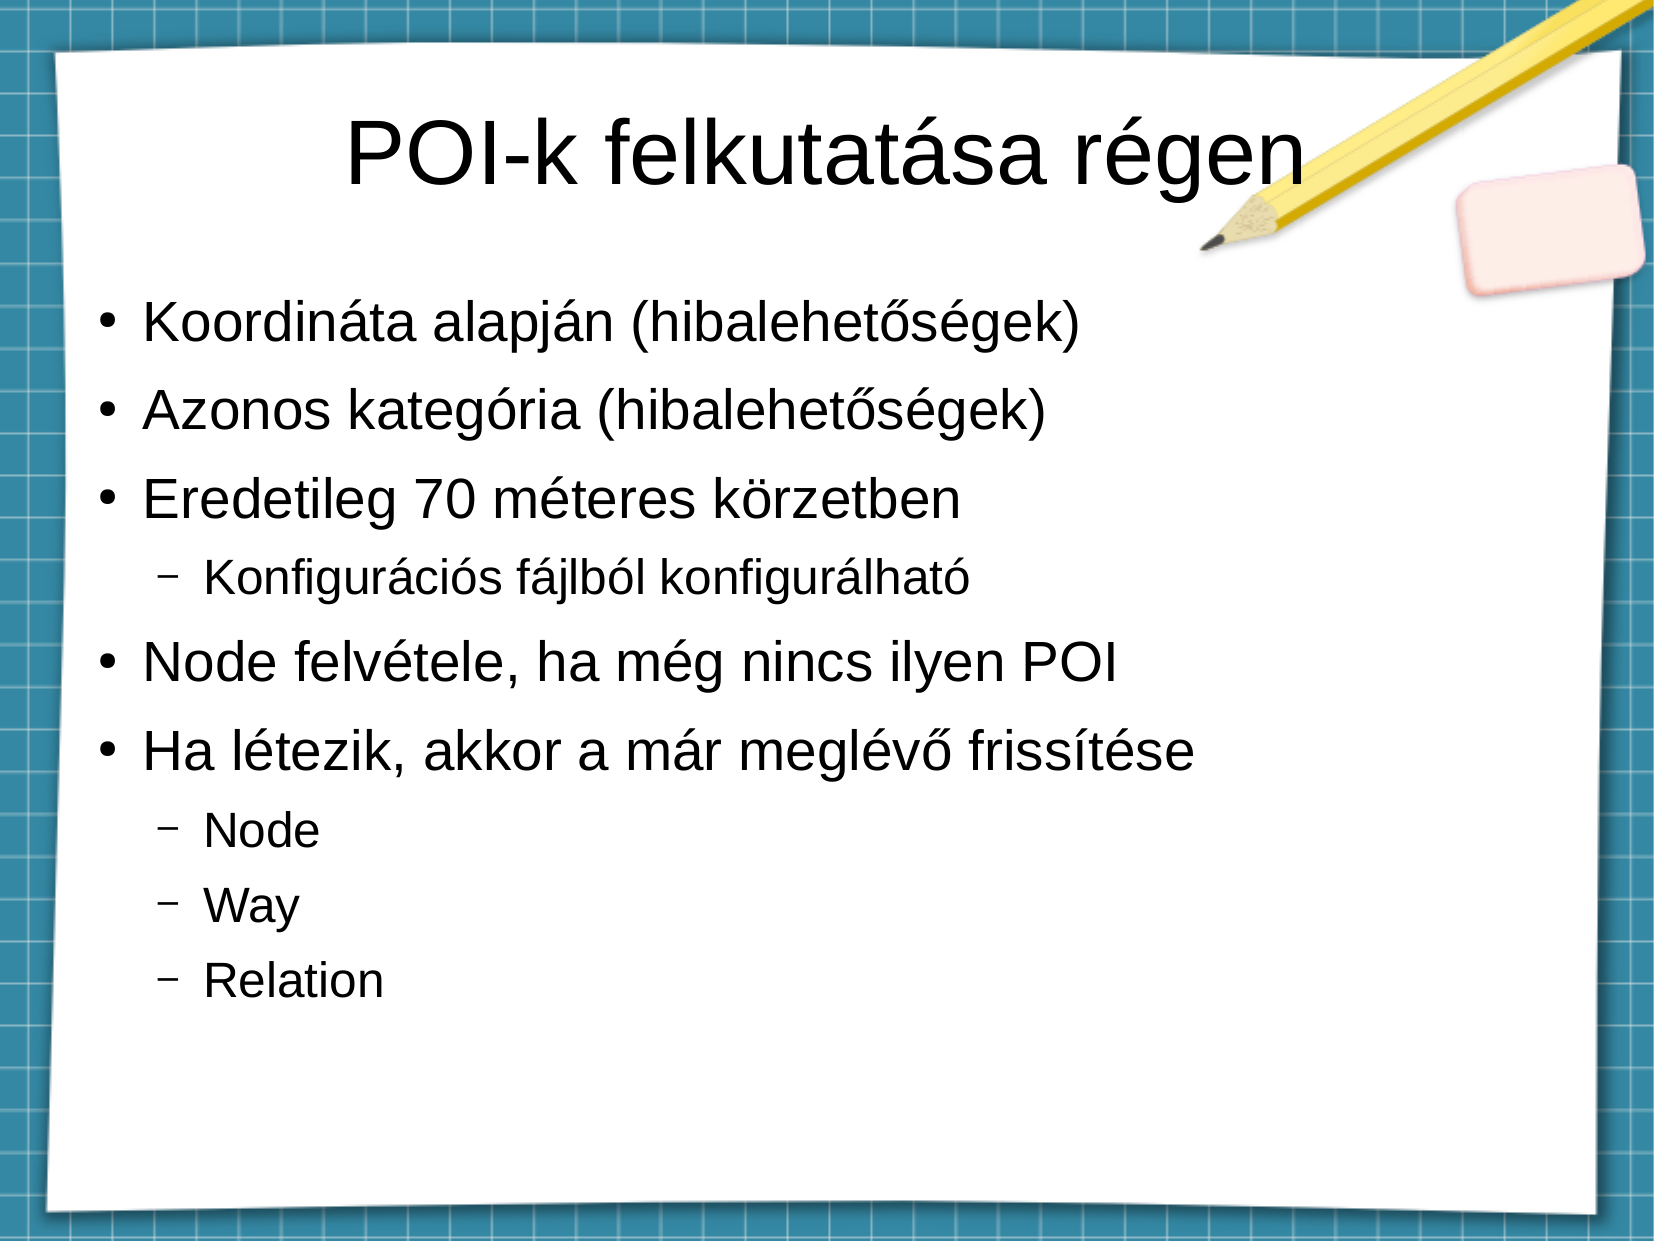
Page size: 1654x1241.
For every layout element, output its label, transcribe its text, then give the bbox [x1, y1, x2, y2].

title POI-k felkutatása régen [82, 49, 1571, 257]
picture [0, 0, 1654, 1241]
list Koordináta alapján (hibalehetőségek) Azonos kategória (hibalehetőségek) Eredetileg 70 méteres körzetben Konfigurációs fájlból konfigurálható Node felvétele, ha még nincs ilyen POI Ha létezik, akkor a már meglévő frissítése Node Way Relation [82, 290, 1571, 1010]
